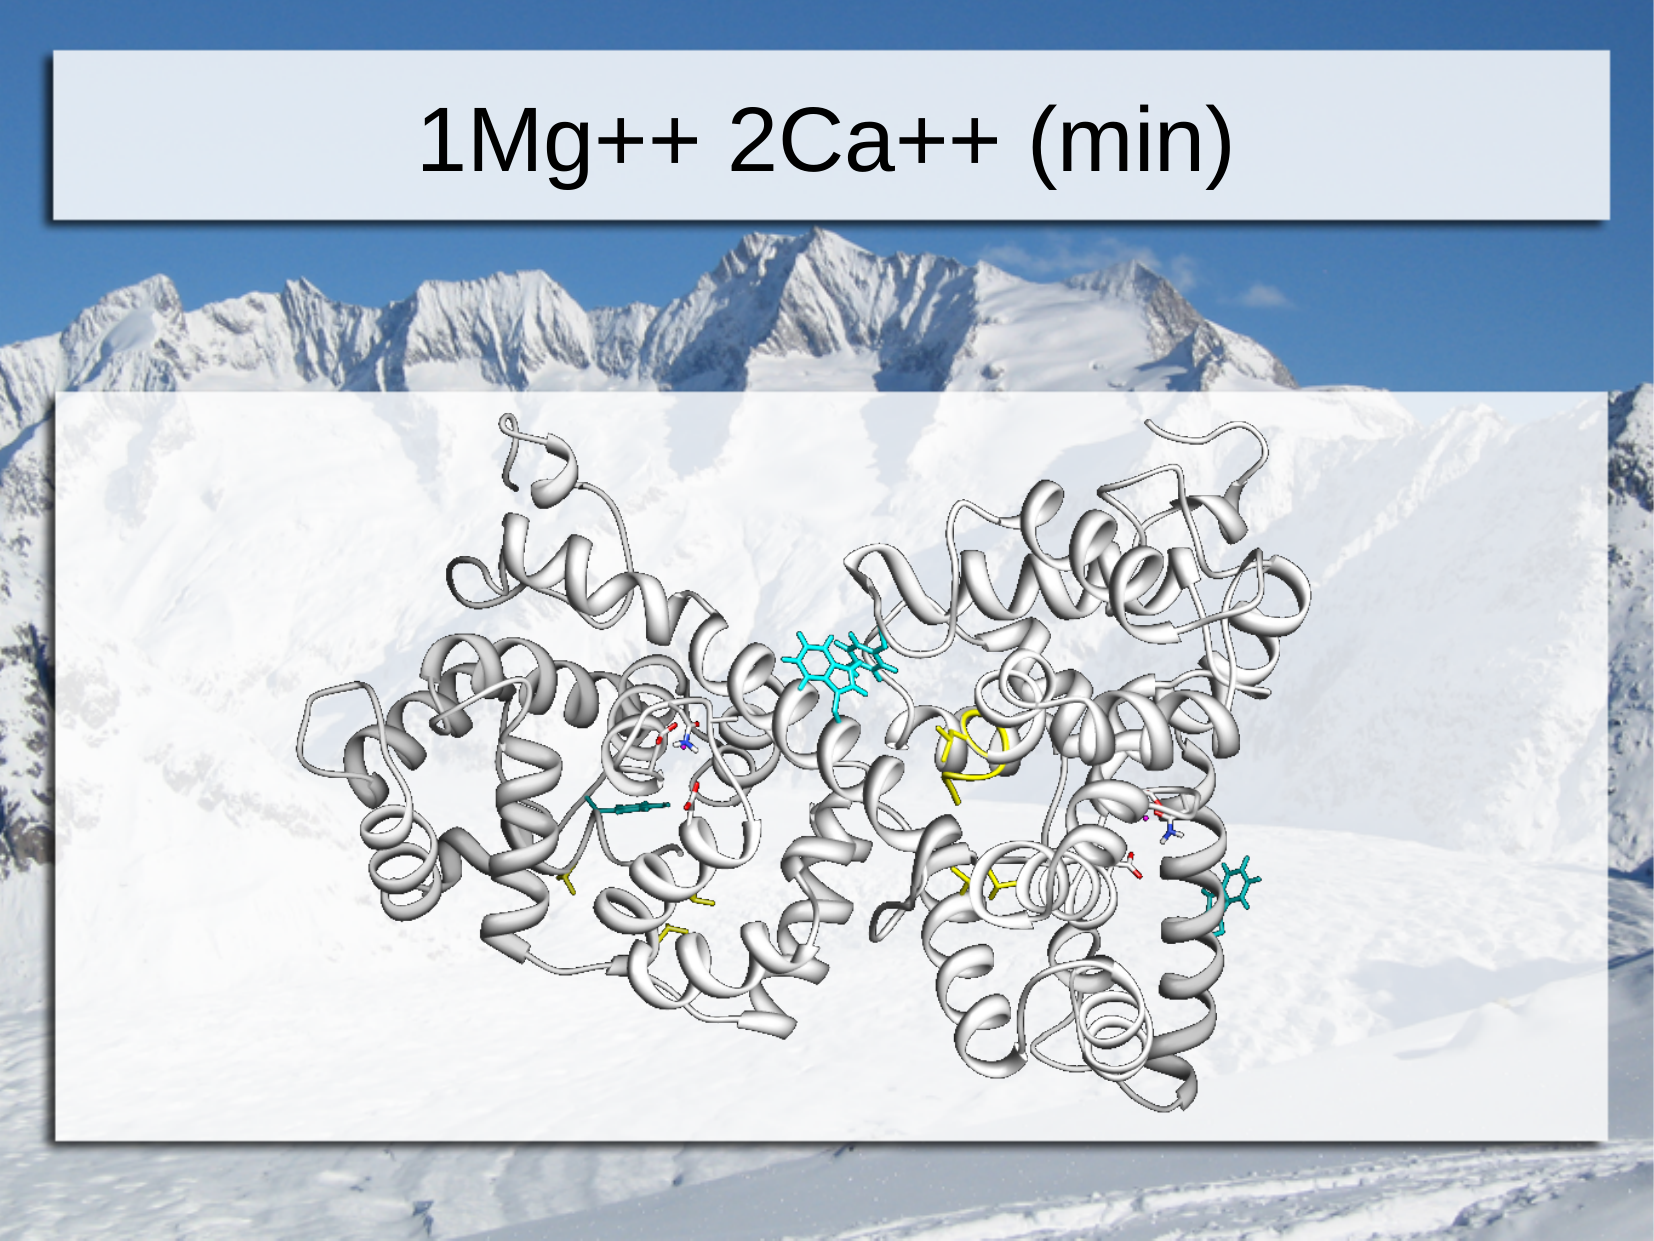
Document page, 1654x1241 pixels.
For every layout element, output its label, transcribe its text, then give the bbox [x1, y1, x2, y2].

title 1Mg++ 2Ca++ (min) [59, 68, 1595, 212]
picture [0, 0, 1654, 1241]
